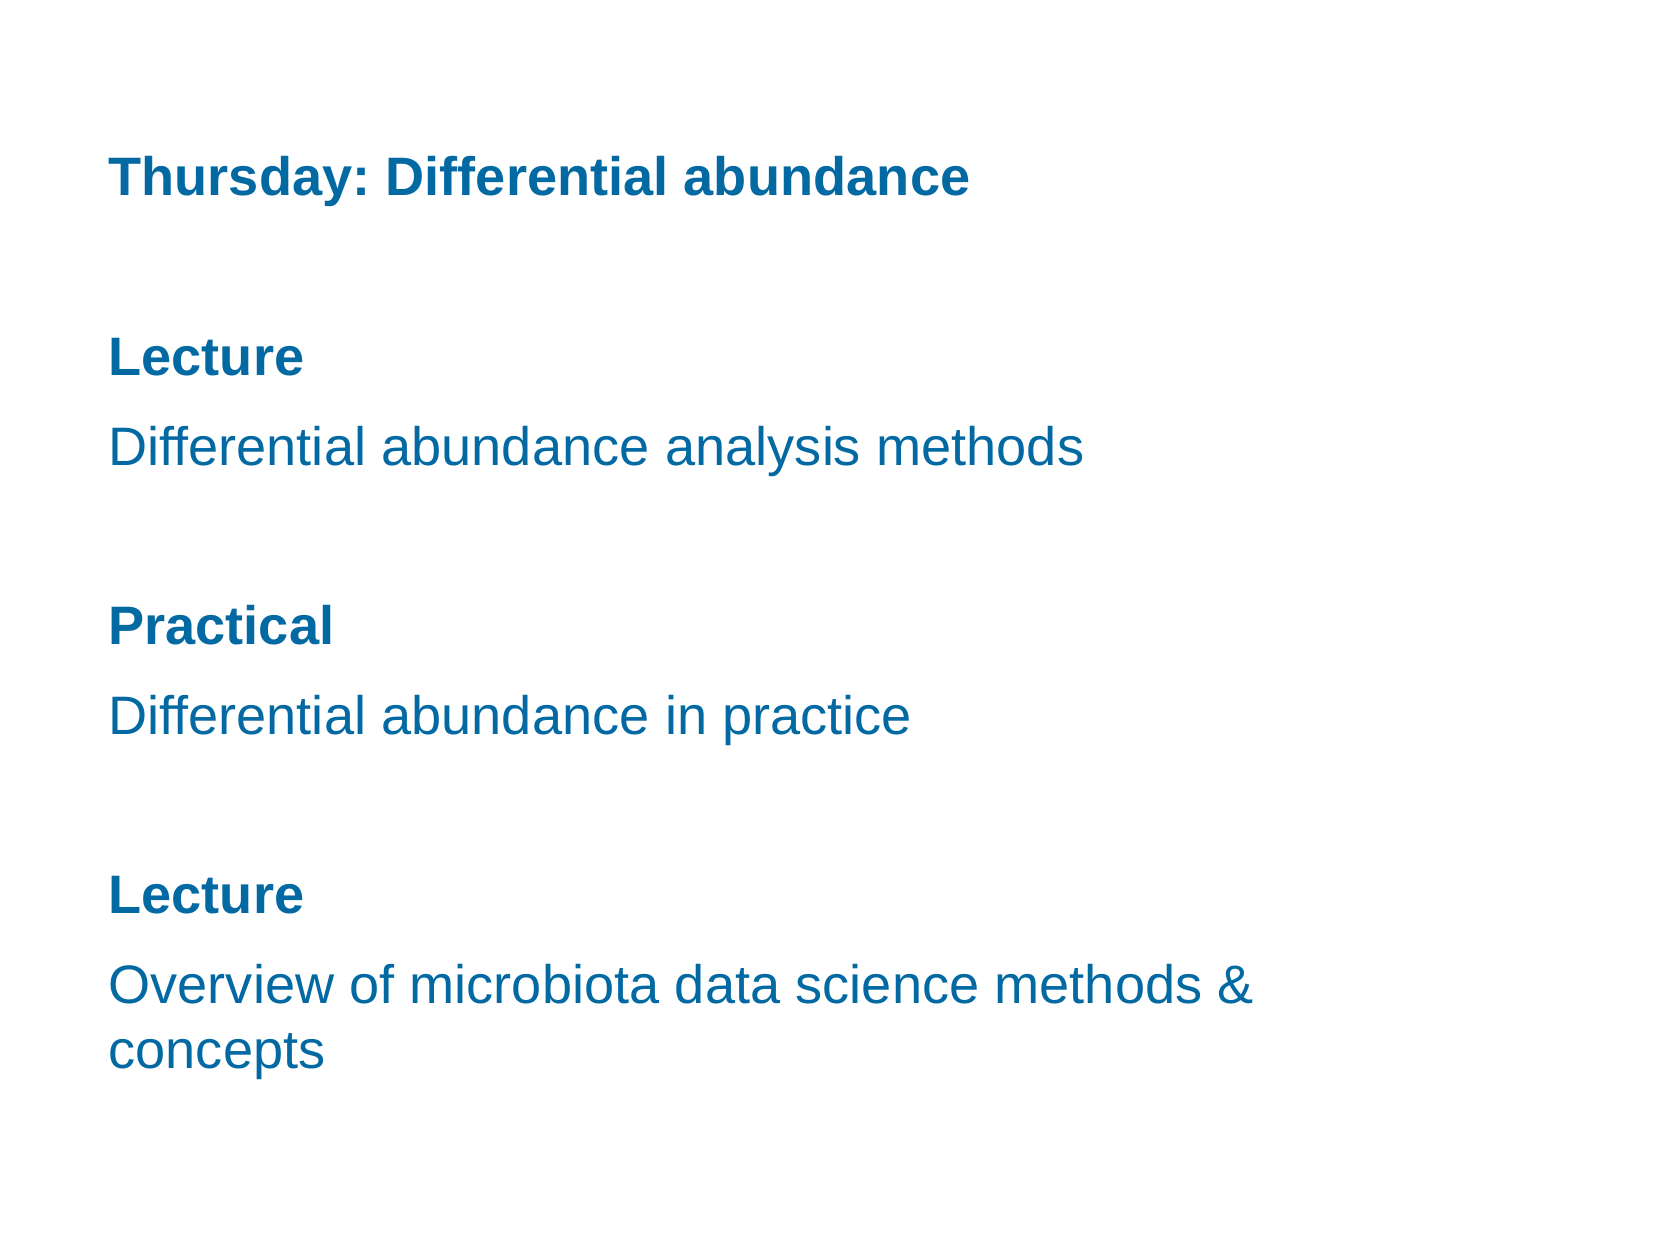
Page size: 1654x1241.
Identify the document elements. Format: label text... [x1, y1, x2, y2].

text_box Thursday: Differential abundance Lecture Differential abundance analysis methods Practical Differential abundance in practice Lecture Overview of microbiota data science methods & concepts [94, 134, 1386, 1176]
